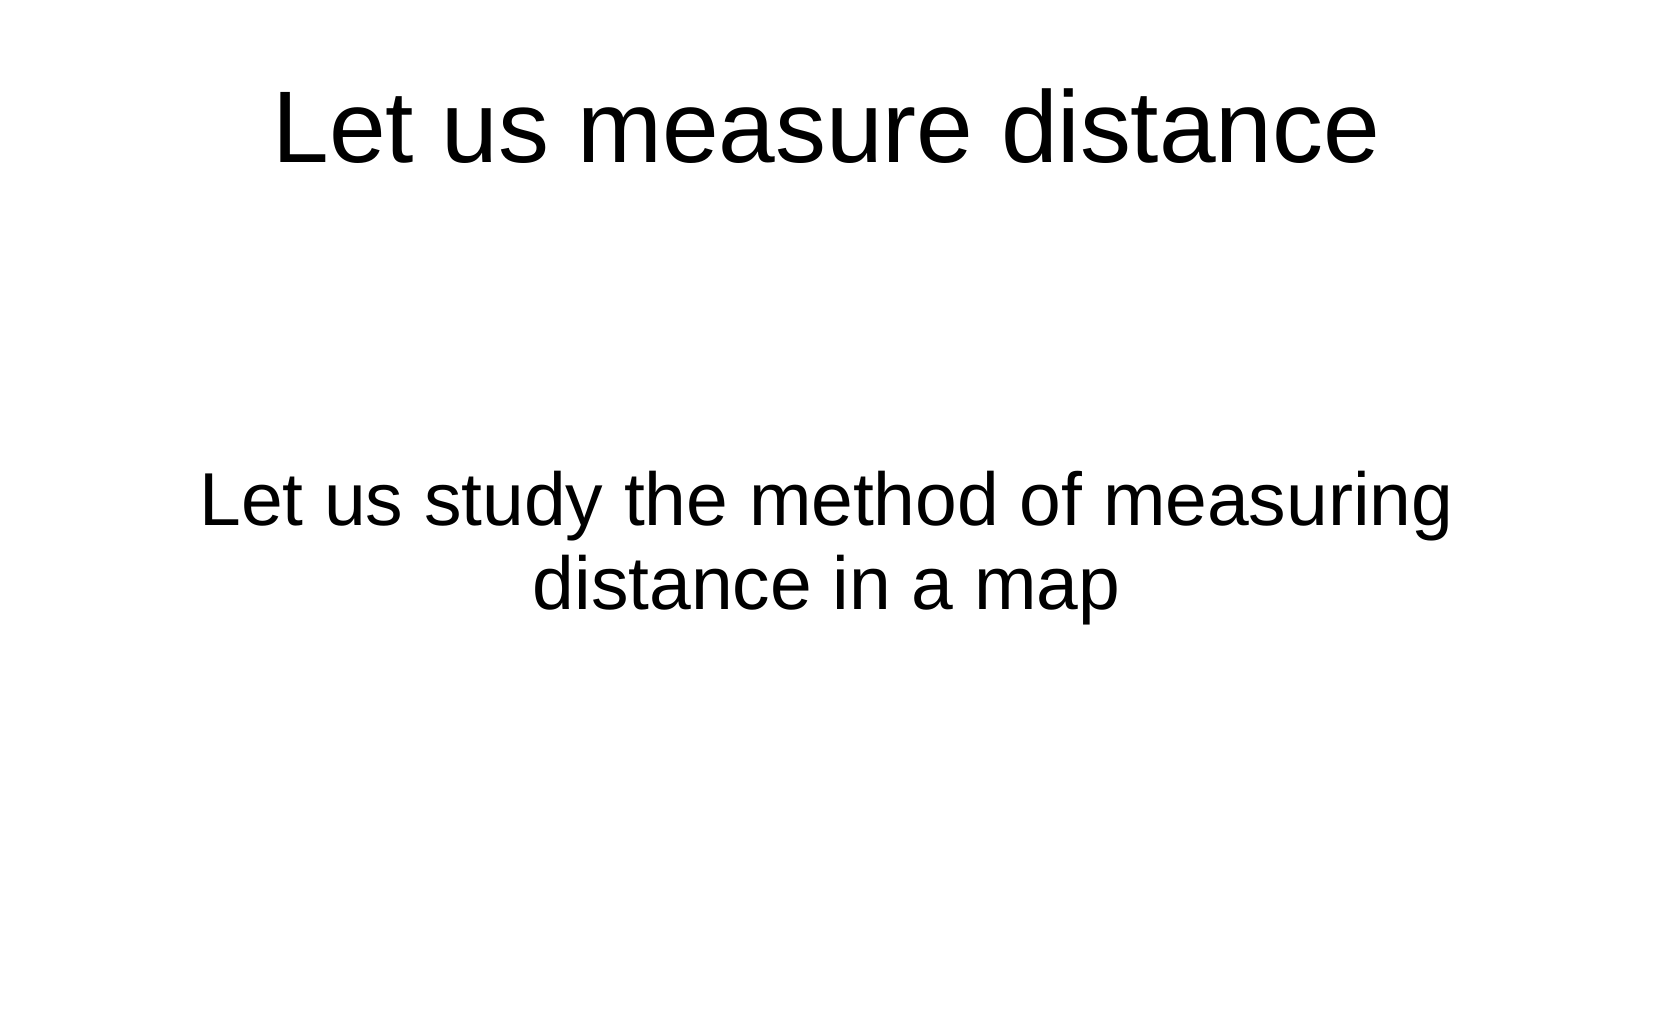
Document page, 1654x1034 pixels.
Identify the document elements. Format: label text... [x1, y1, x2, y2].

title Let us measure distance [82, 41, 1571, 214]
subtitle Let us study the method of measuring distance in a map [82, 241, 1571, 842]
